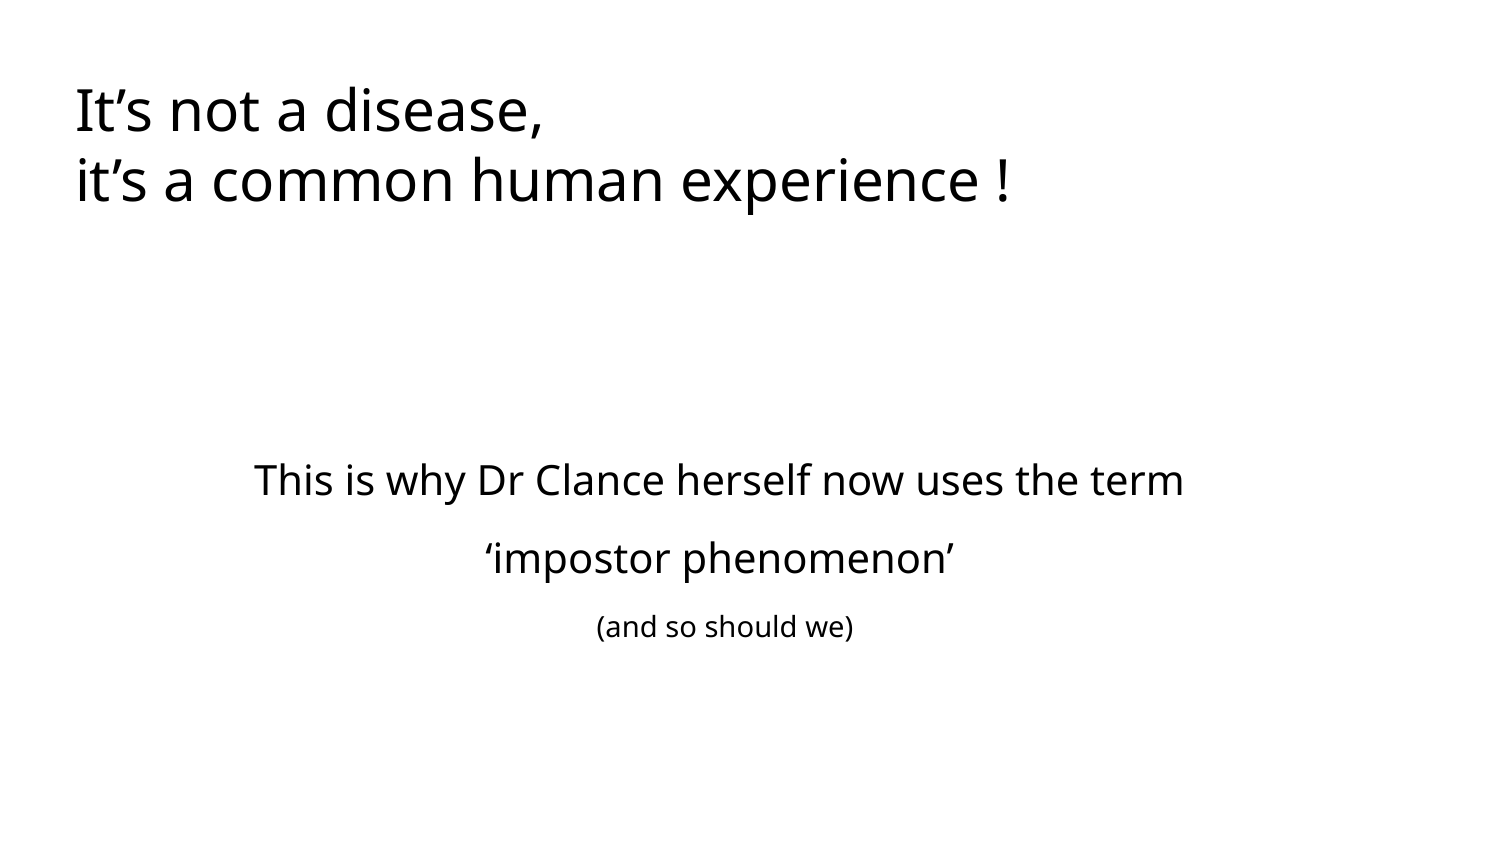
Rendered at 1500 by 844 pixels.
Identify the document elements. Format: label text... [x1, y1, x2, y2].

list This is why Dr Clance herself now uses the term ‘impostor phenomenon’ (and so should we) [75, 350, 1376, 738]
title It’s not a disease, it’s a common human experience ! [75, 72, 1473, 267]
